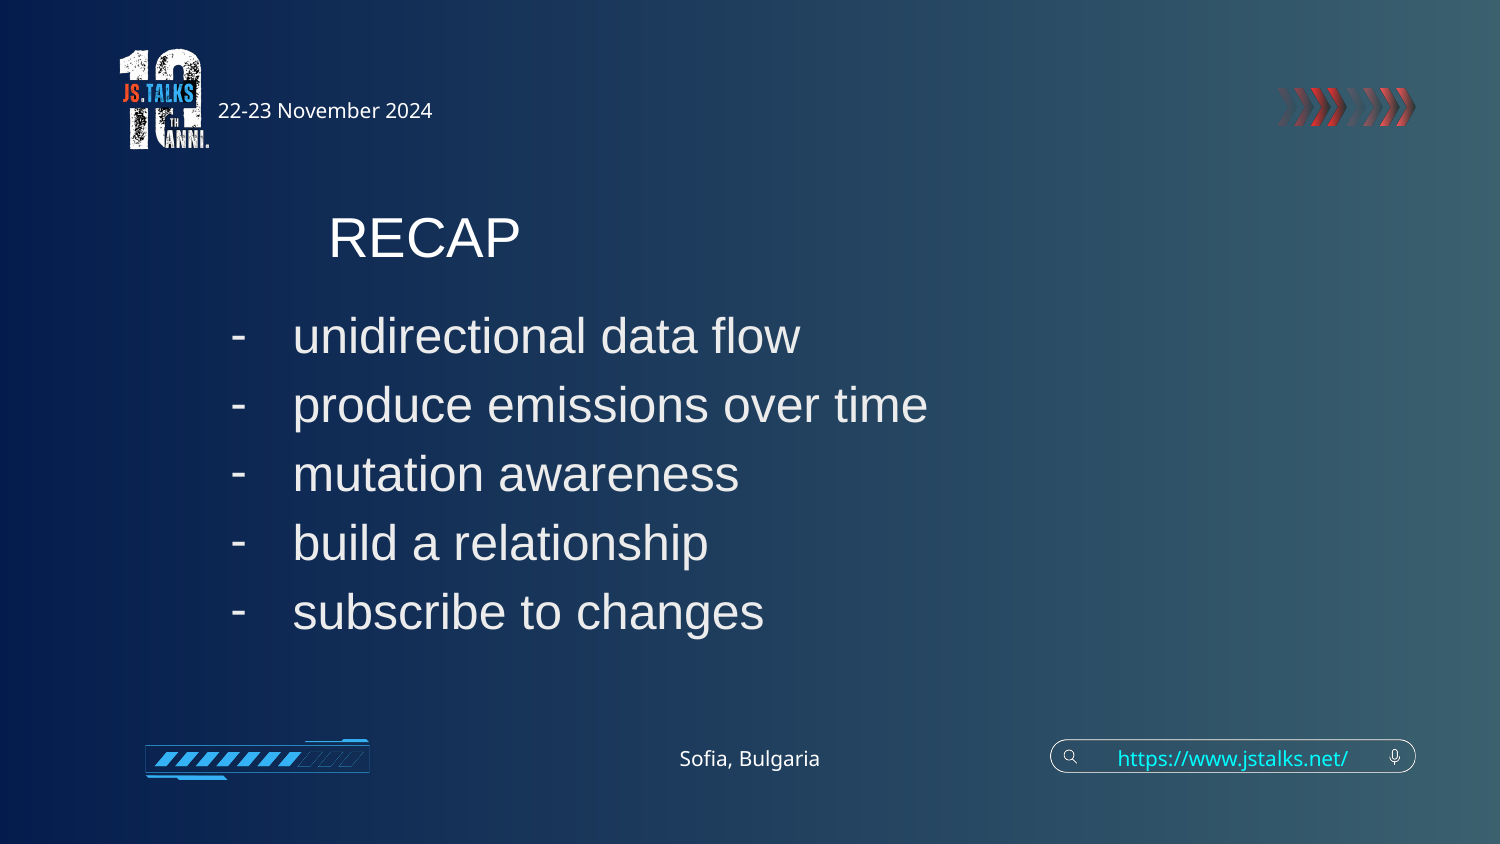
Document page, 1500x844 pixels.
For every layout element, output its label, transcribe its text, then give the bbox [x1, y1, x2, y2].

text_box unidirectional data flow produce emissions over time mutation awareness build a relationship subscribe to changes [217, 294, 1321, 640]
text_box 22-23 November 2024 [217, 95, 507, 123]
text_box https://www.jstalks.net/ [1103, 744, 1362, 772]
text_box Sofia, Bulgaria [654, 744, 846, 772]
text_box [1050, 739, 1416, 773]
text_box [1277, 88, 1416, 126]
text_box RECAP [328, 183, 1233, 269]
text_box [65, 0, 258, 231]
text_box [145, 739, 370, 780]
